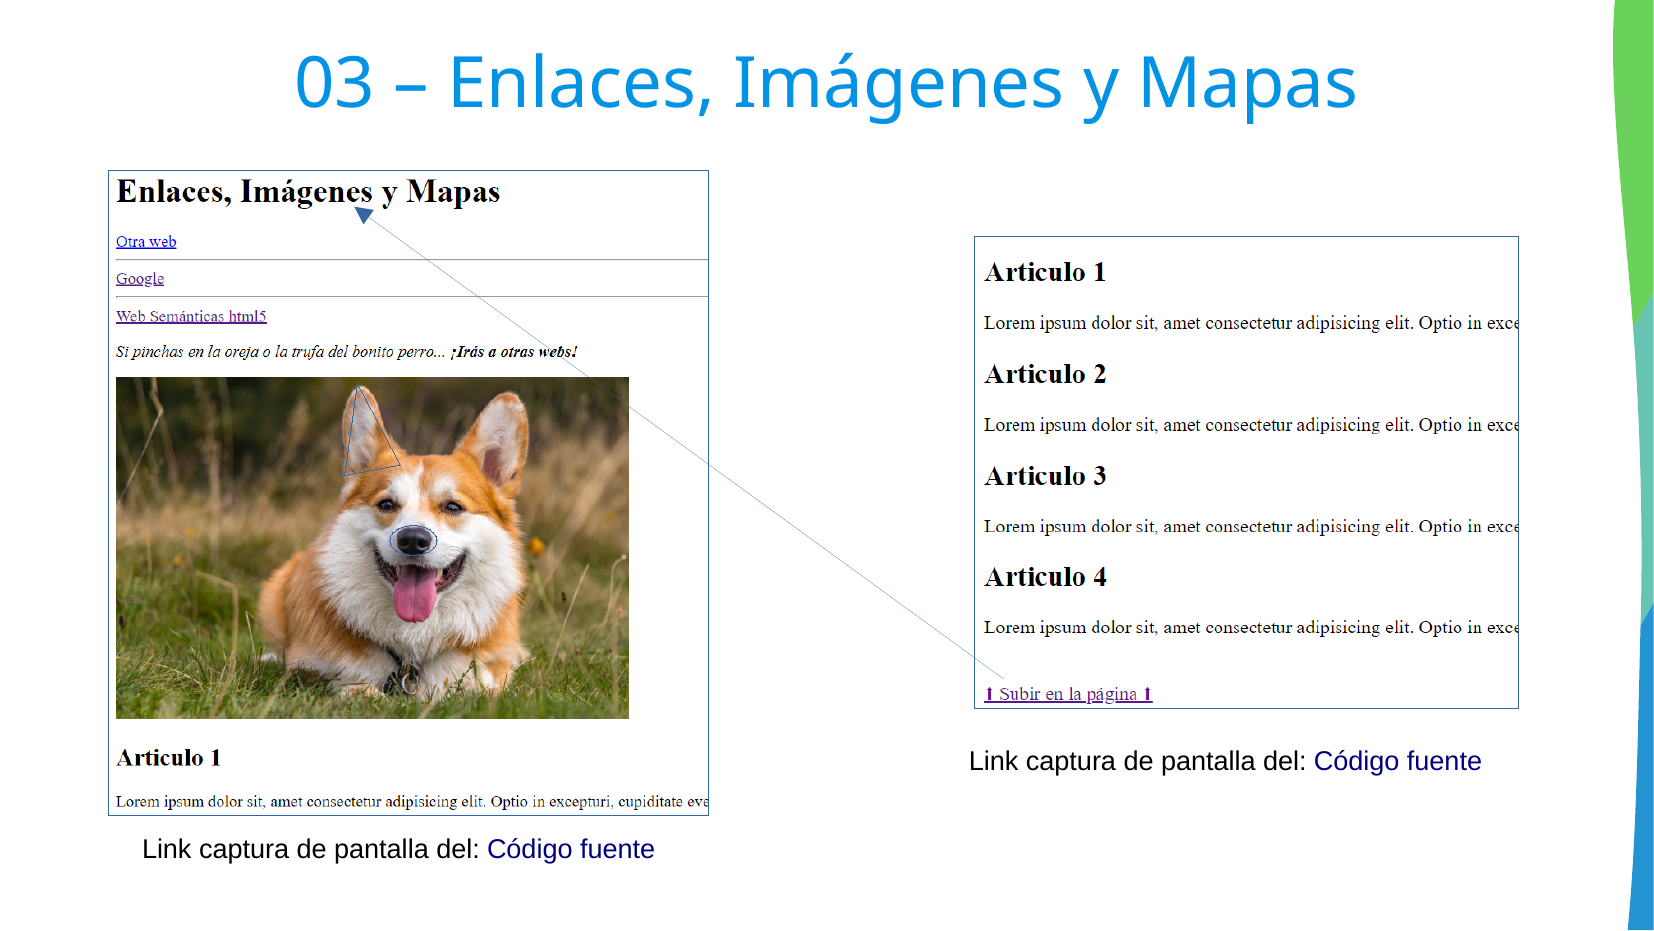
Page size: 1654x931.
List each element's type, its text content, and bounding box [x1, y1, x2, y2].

picture [974, 236, 1519, 709]
text_box Link captura de pantalla del: Código fuente [118, 826, 680, 884]
text_box 03 – Enlaces, Imágenes y Mapas [0, 29, 1654, 130]
text_box Link captura de pantalla del: Código fuente [944, 738, 1506, 796]
picture [108, 170, 709, 816]
